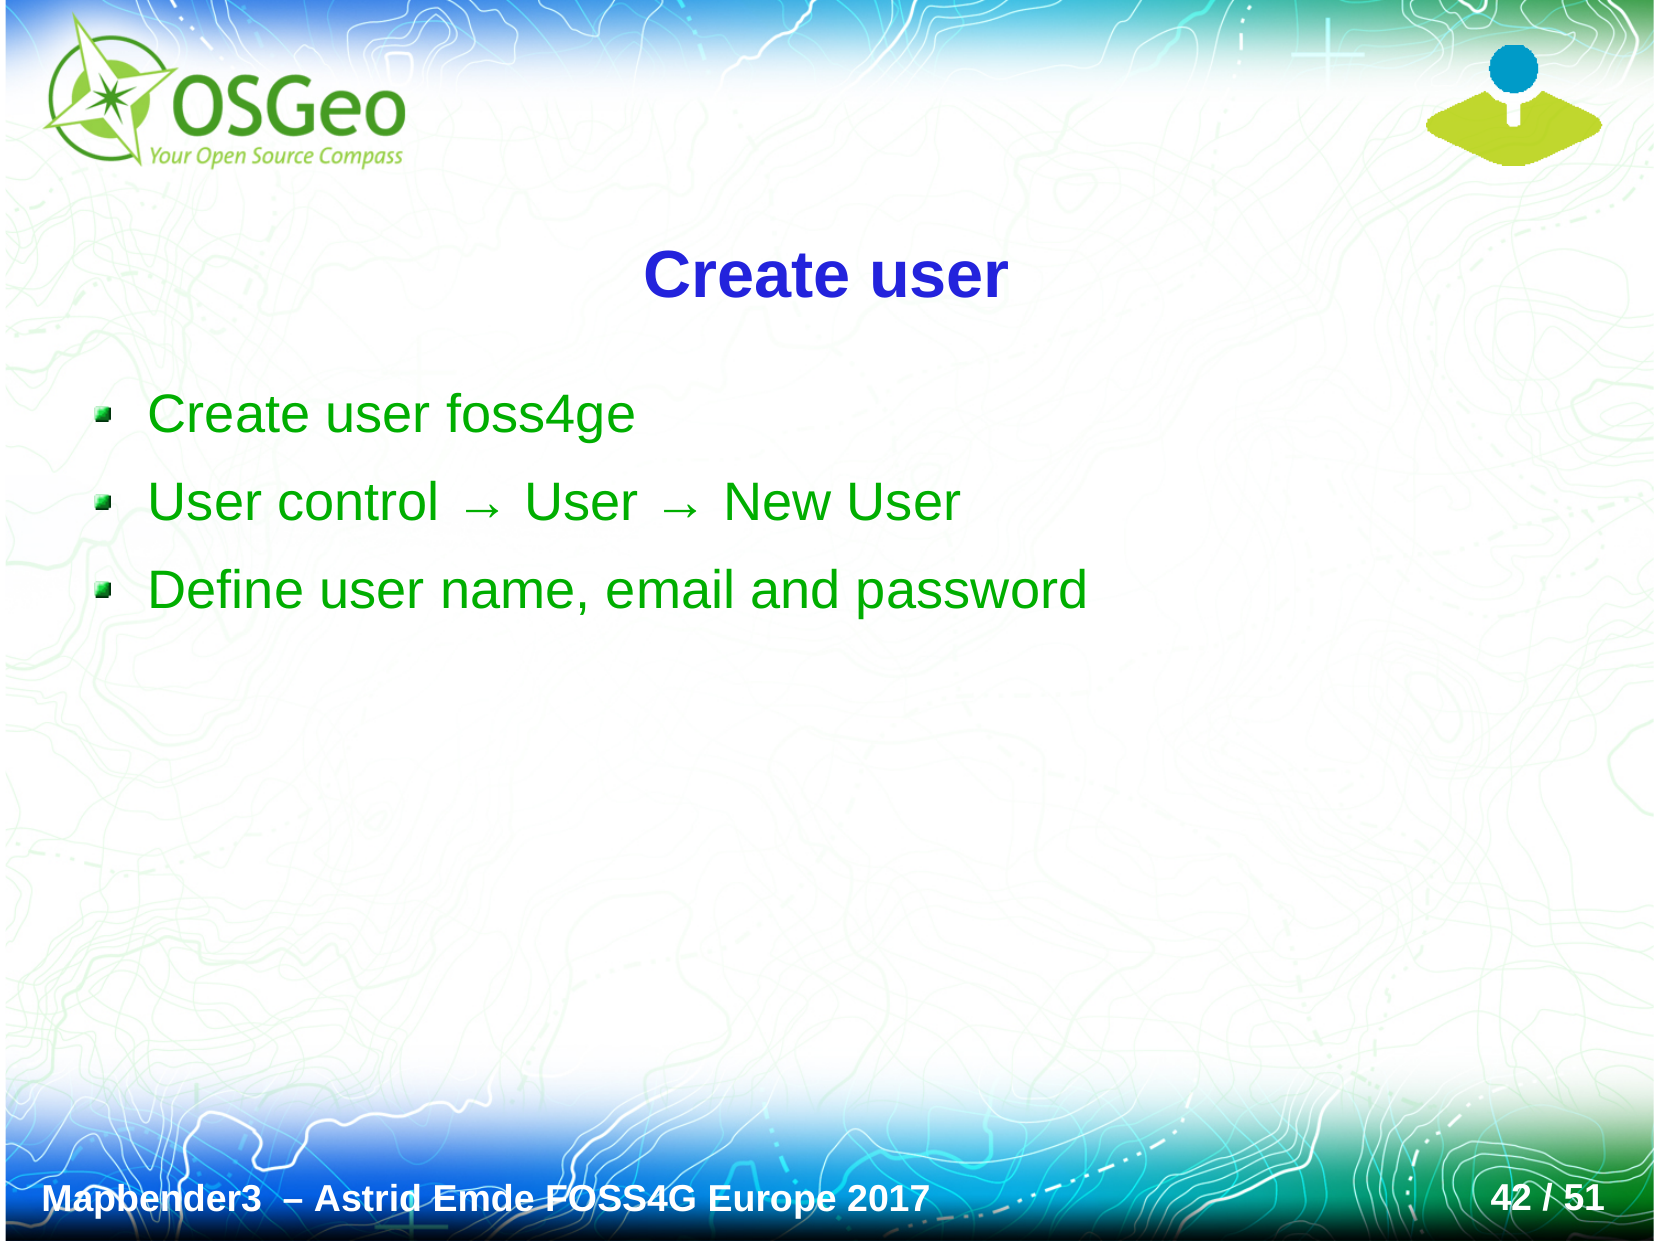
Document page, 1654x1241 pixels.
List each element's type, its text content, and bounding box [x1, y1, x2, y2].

picture [5, 0, 1654, 1241]
title Create user [82, 208, 1571, 342]
list Create user foss4ge User control → User → New User Define user name, email and password [76, 383, 1565, 1188]
